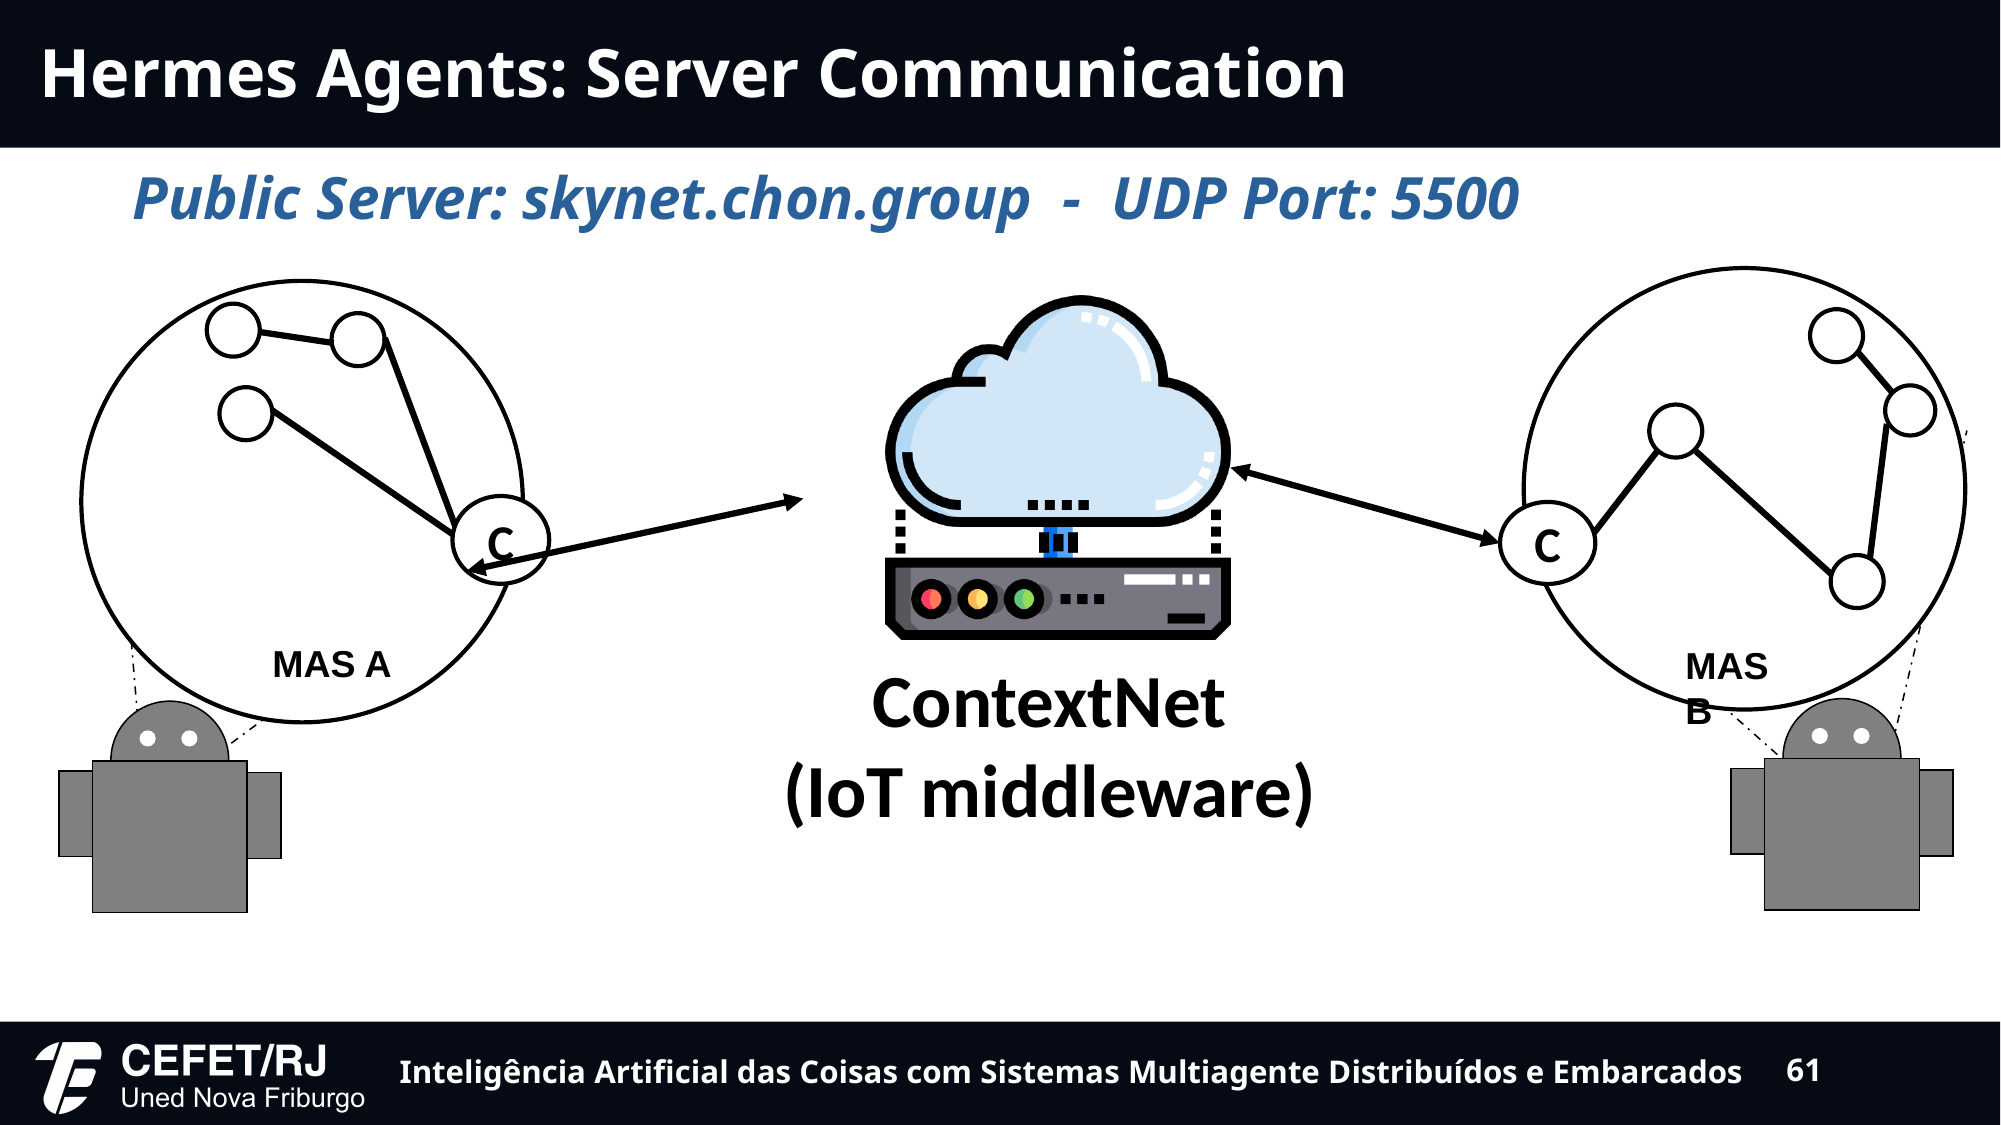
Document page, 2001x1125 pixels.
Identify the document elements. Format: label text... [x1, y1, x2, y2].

text_box [1523, 268, 1966, 710]
text_box Hermes Agents: Server Communication [25, 23, 1999, 119]
text_box MAS B [1670, 634, 1821, 695]
text_box ContextNet (IoT middleware) [768, 645, 1331, 841]
text_box [1693, 702, 1703, 706]
picture [885, 295, 1231, 640]
text_box C [1500, 501, 1596, 584]
picture [0, 1001, 398, 1125]
text_box MAS A [257, 632, 407, 693]
text_box [58, 701, 281, 913]
text_box [1730, 698, 1954, 910]
text_box C [467, 558, 545, 584]
text_box Public Server: skynet.chon.group - UDP Port: 5500 [118, 153, 1876, 250]
text_box C [452, 496, 550, 571]
text_box [81, 280, 523, 723]
